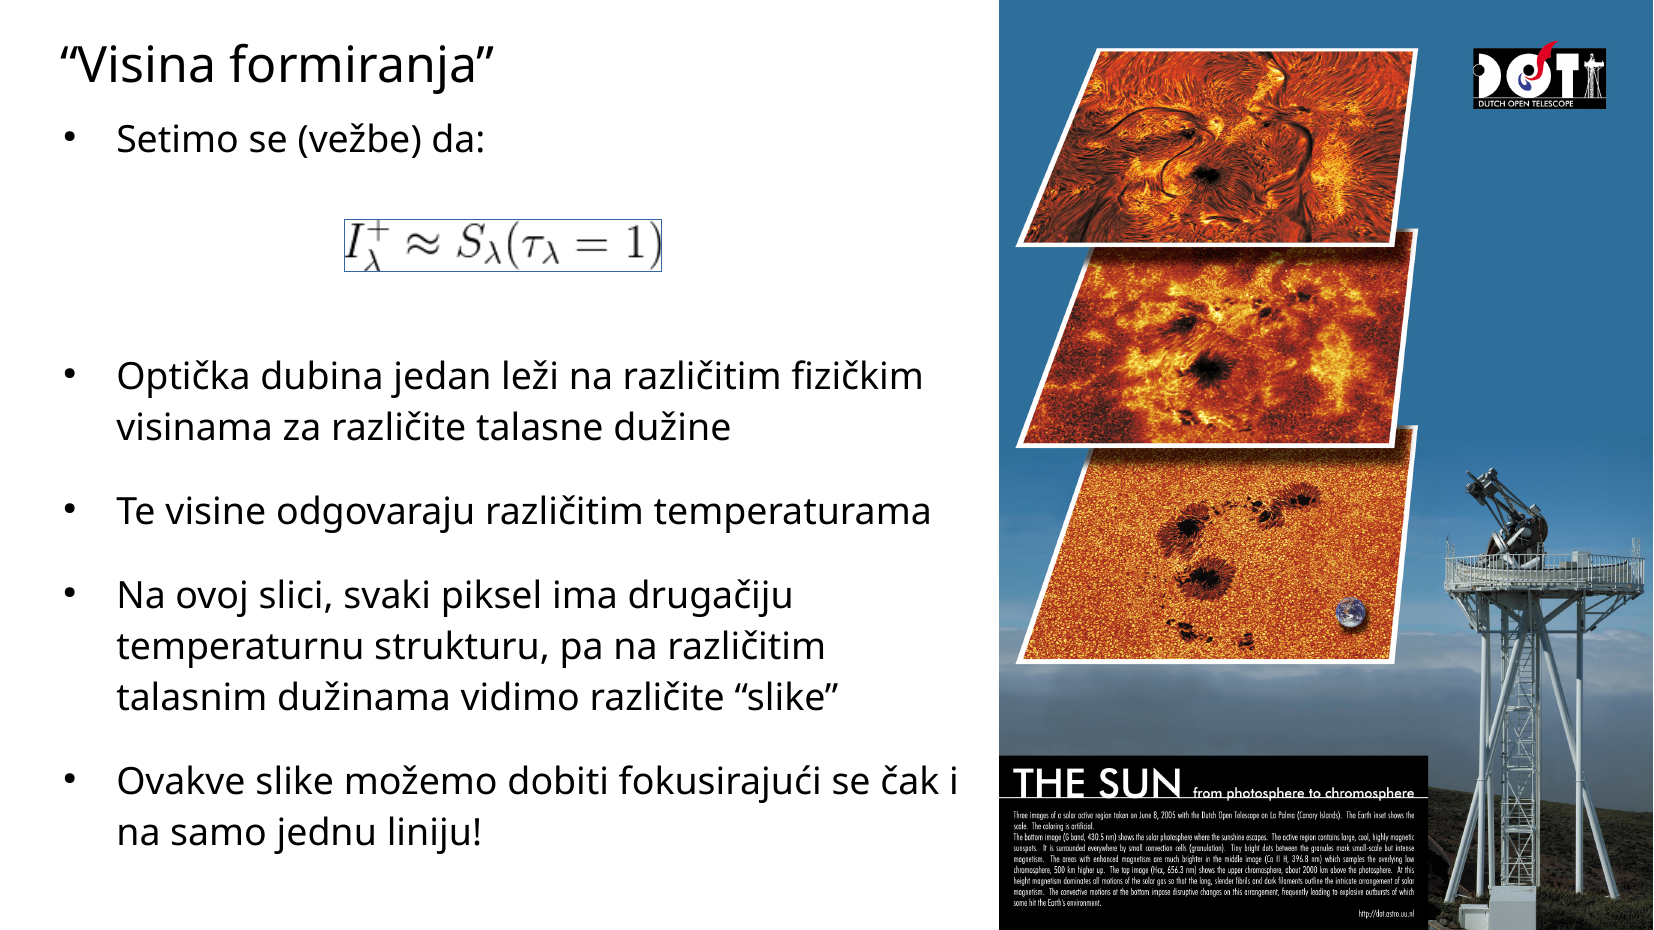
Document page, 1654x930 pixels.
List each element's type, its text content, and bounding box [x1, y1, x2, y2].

title “Visina formiranja” [59, 13, 999, 113]
picture [344, 219, 662, 272]
list Setimo se (vežbe) da: Optička dubina jedan leži na različitim fizičkim visinama za različite talasne dužine Te visine odgovaraju različitim temperaturama Na ovoj slici, svaki piksel ima drugačiju temperaturnu strukturu, pa na različitim talasnim dužinama vidimo različite “slike” Ovakve slike možemo dobiti fokusirajući se čak i na samo jednu liniju! [45, 112, 976, 880]
picture [999, 0, 1653, 930]
